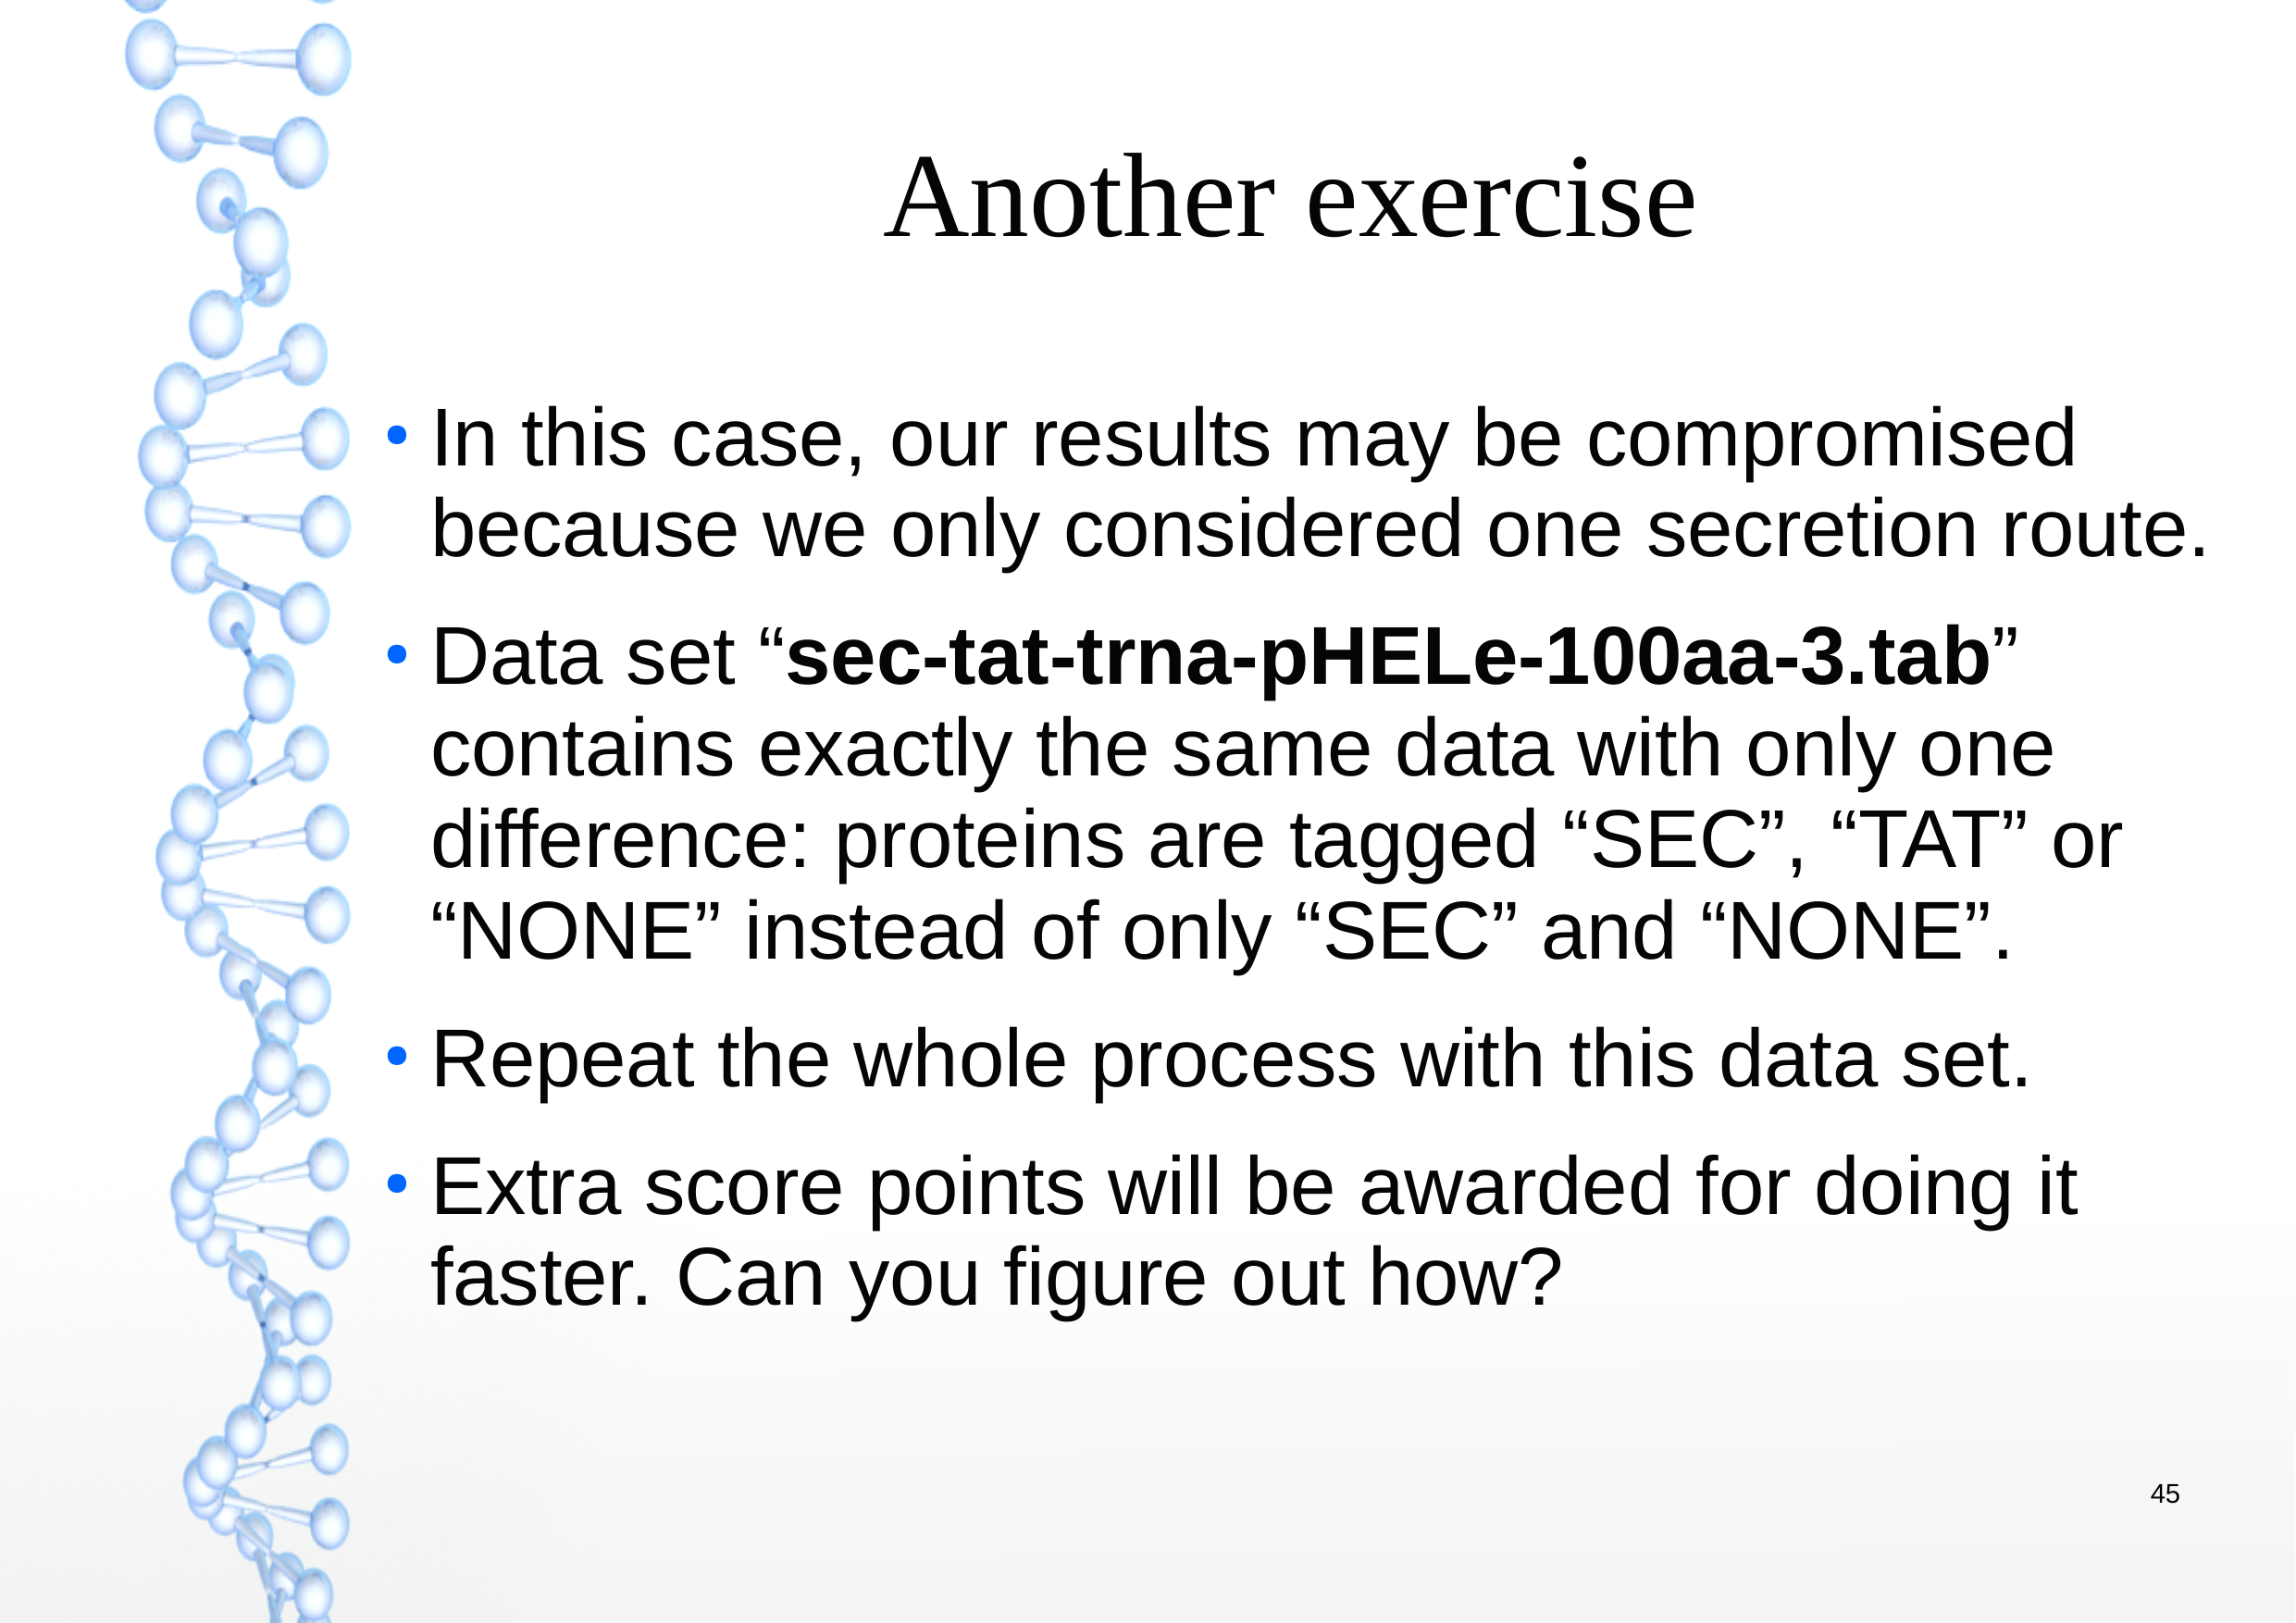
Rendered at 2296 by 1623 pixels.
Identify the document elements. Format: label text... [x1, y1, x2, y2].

title Another exercise [368, 61, 2214, 330]
picture [0, 0, 2296, 1623]
list In this case, our results may be compromised because we only considered one secretion route. Data set “sec-tat-trna-pHELe-100aa-3.tab” contains exactly the same data with only one difference: proteins are tagged “SEC”, “TAT” or “NONE” instead of only “SEC” and “NONE”. Repeat the whole process with this data set. Extra score points will be awarded for doing it faster. Can you figure out how? [368, 391, 2214, 1458]
